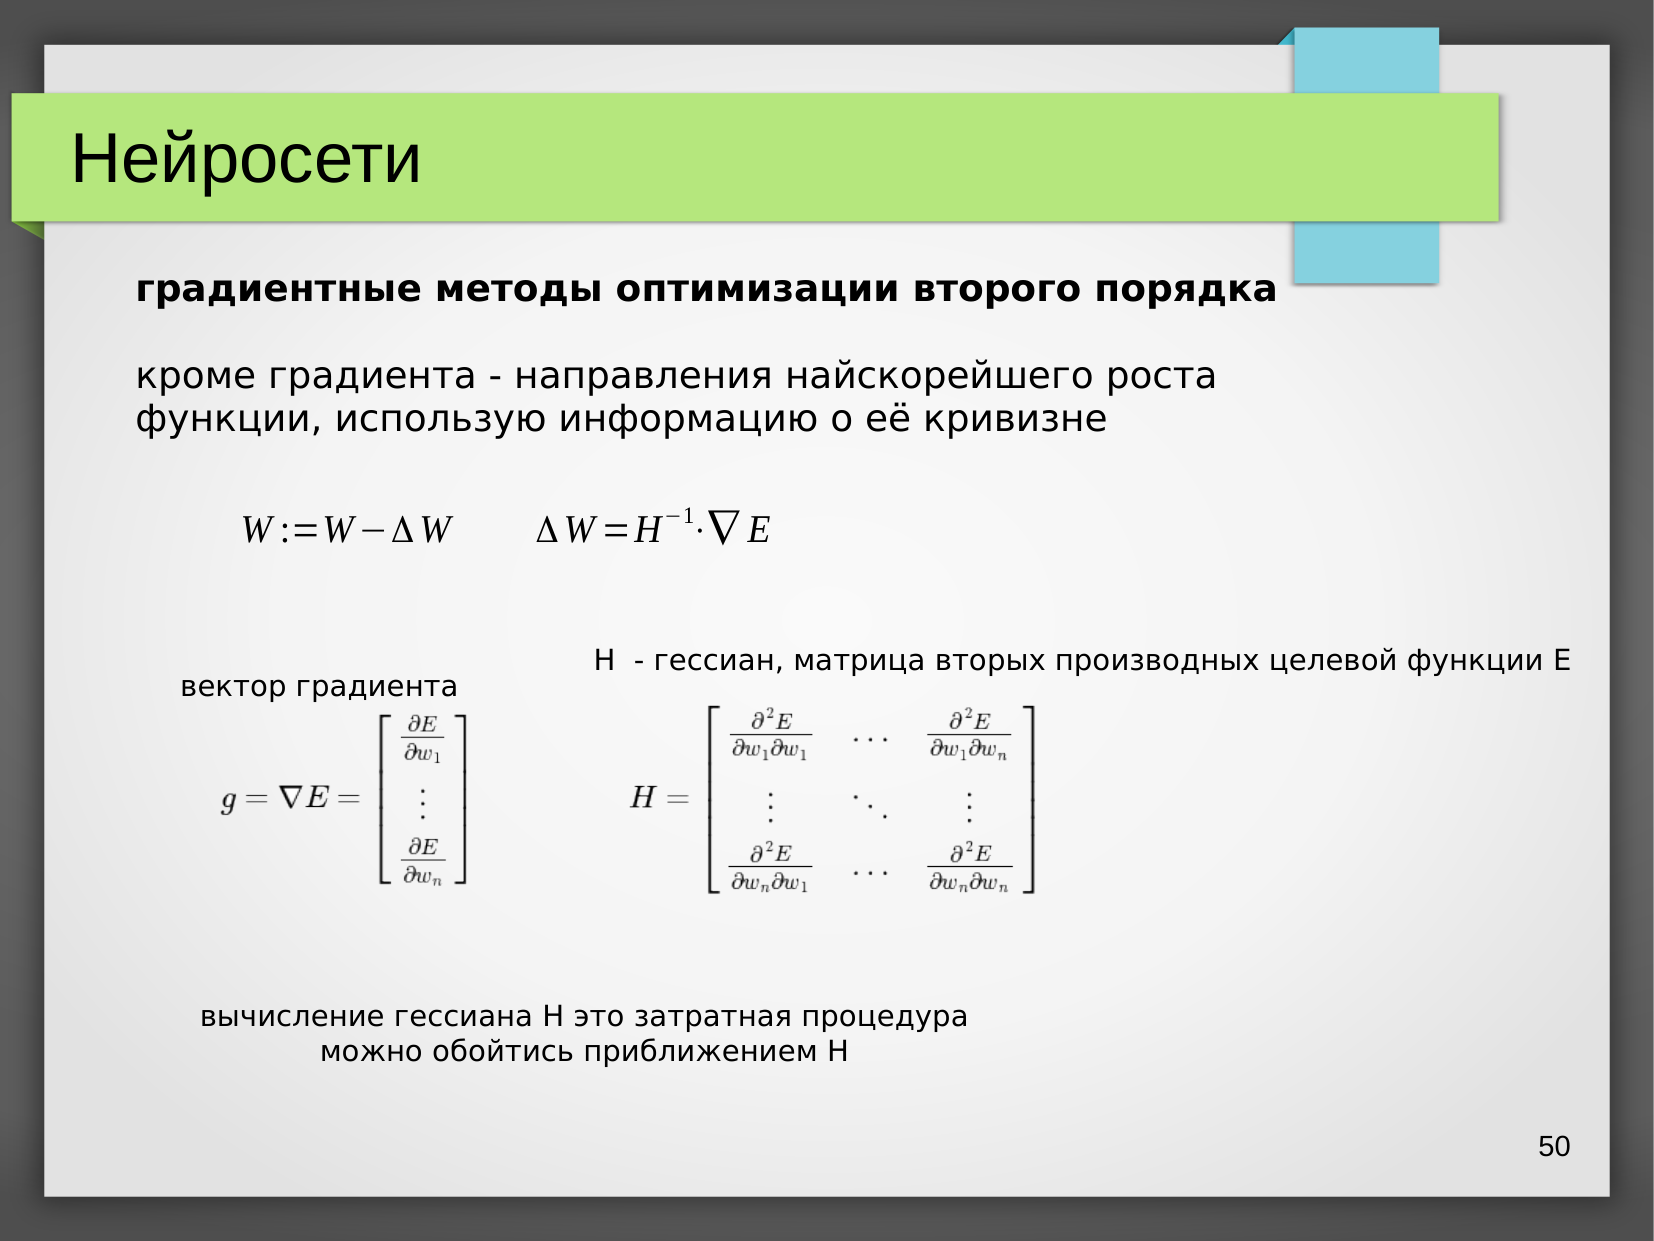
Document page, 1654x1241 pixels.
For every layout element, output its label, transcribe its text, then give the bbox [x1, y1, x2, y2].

chart [529, 506, 780, 556]
text_box вычисление гессиана H это затратная процедура можно обойтись приближением H [177, 992, 993, 1134]
text_box вектор градиента [165, 661, 474, 711]
chart [234, 514, 461, 556]
picture [0, 0, 1654, 1241]
text_box H - гессиан, матрица вторых производных целевой функции E [578, 635, 1595, 686]
title Нейросети [70, 118, 1205, 199]
text_box градиентные методы оптимизации второго порядка кроме градиента - направления найскорейшего роста функции, использую информацию о её кривизне [120, 259, 1371, 449]
